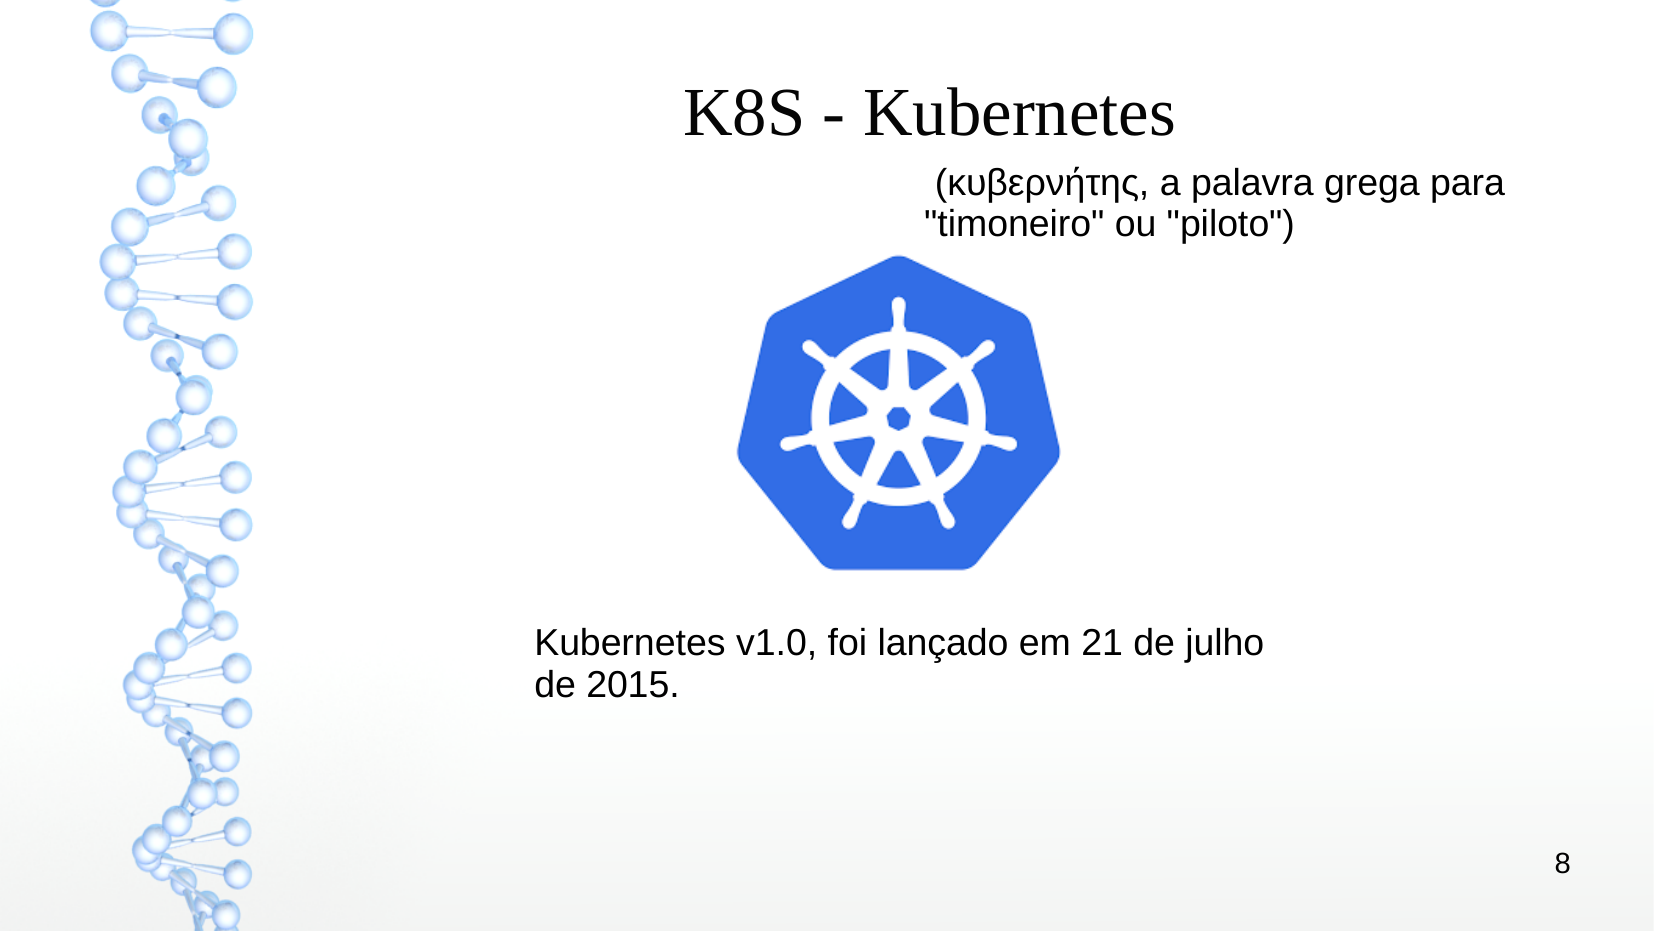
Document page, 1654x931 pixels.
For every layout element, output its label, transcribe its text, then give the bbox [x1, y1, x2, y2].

picture [0, 0, 1654, 931]
text_box (κυβερνήτης, a palavra grega para "timoneiro" ou "piloto") [909, 153, 1607, 253]
title K8S - Kubernetes [265, 35, 1595, 189]
text_box Kubernetes v1.0, foi lançado em 21 de julho de 2015. [519, 614, 1323, 713]
